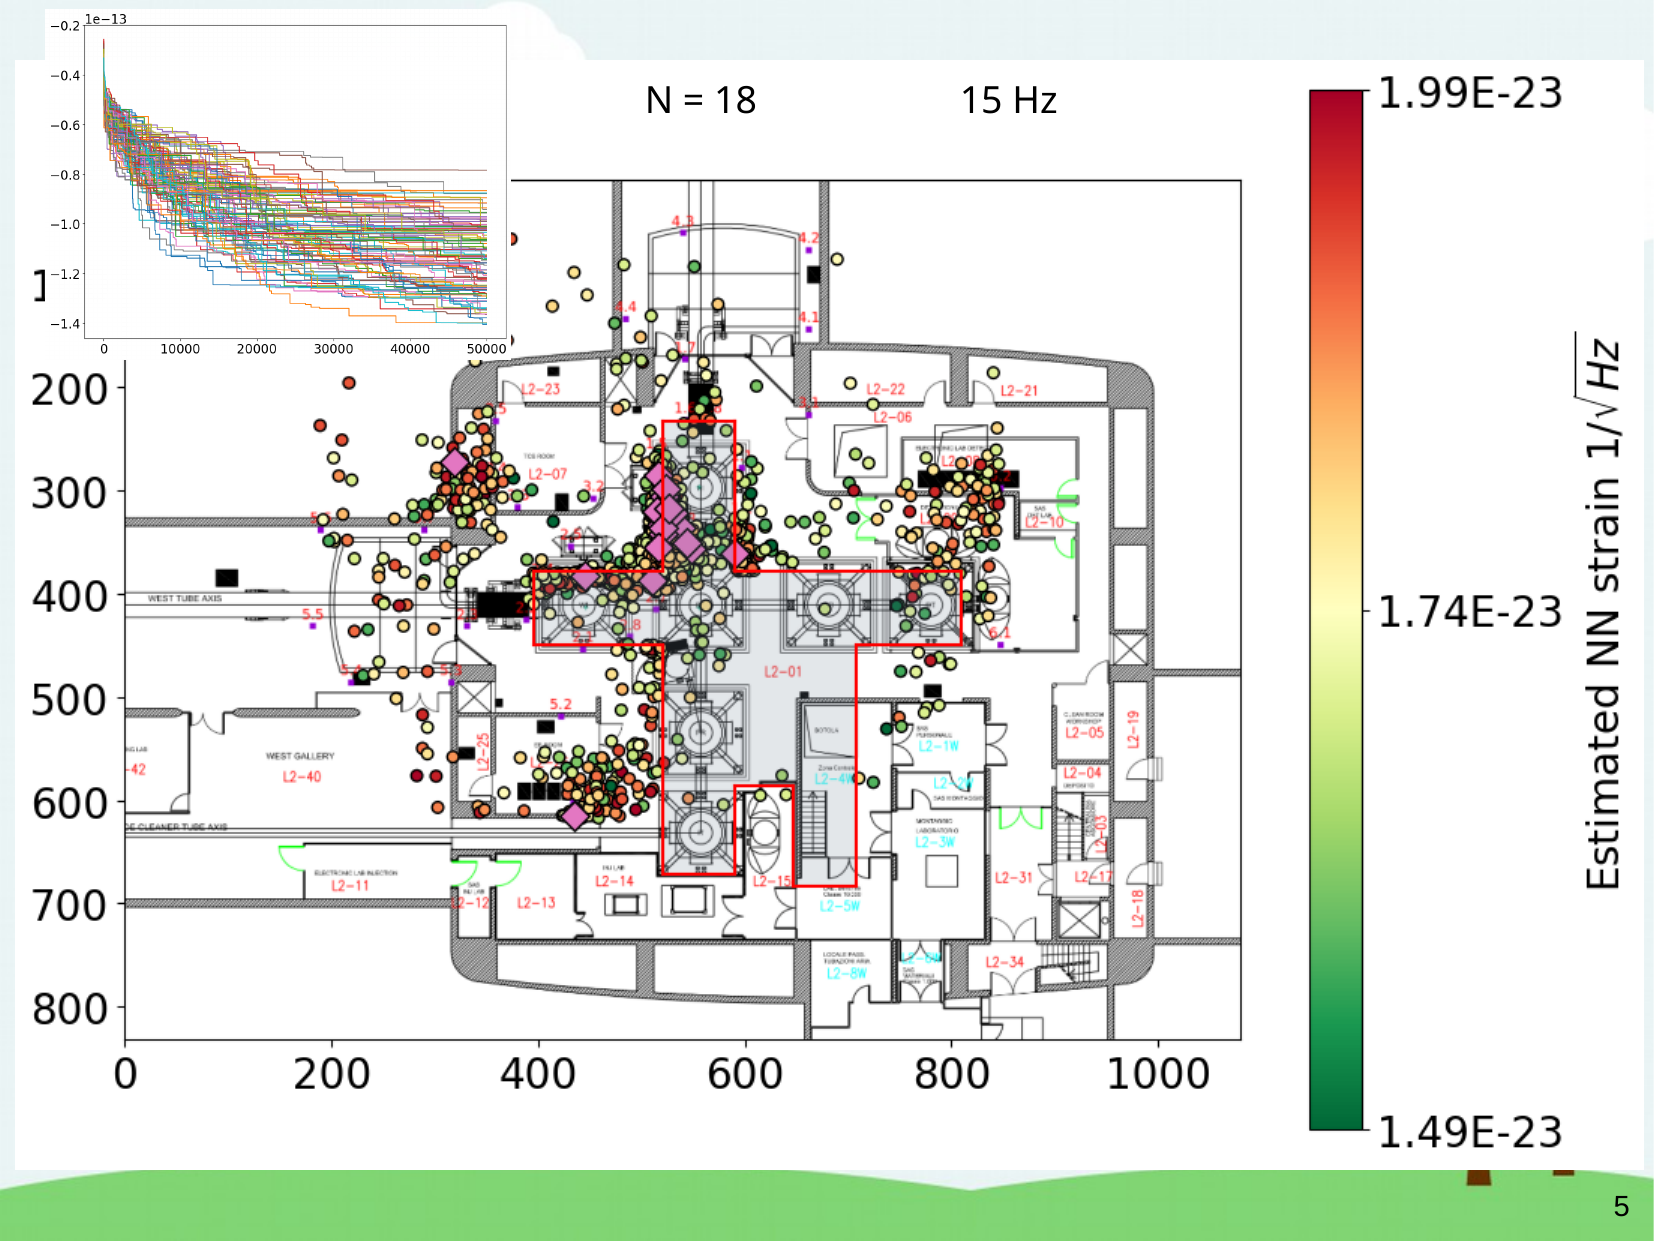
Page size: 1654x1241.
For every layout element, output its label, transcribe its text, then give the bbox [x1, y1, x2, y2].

text_box N = 18 [630, 66, 781, 166]
picture [0, 0, 1654, 1241]
text_box 15 Hz [945, 66, 1096, 166]
